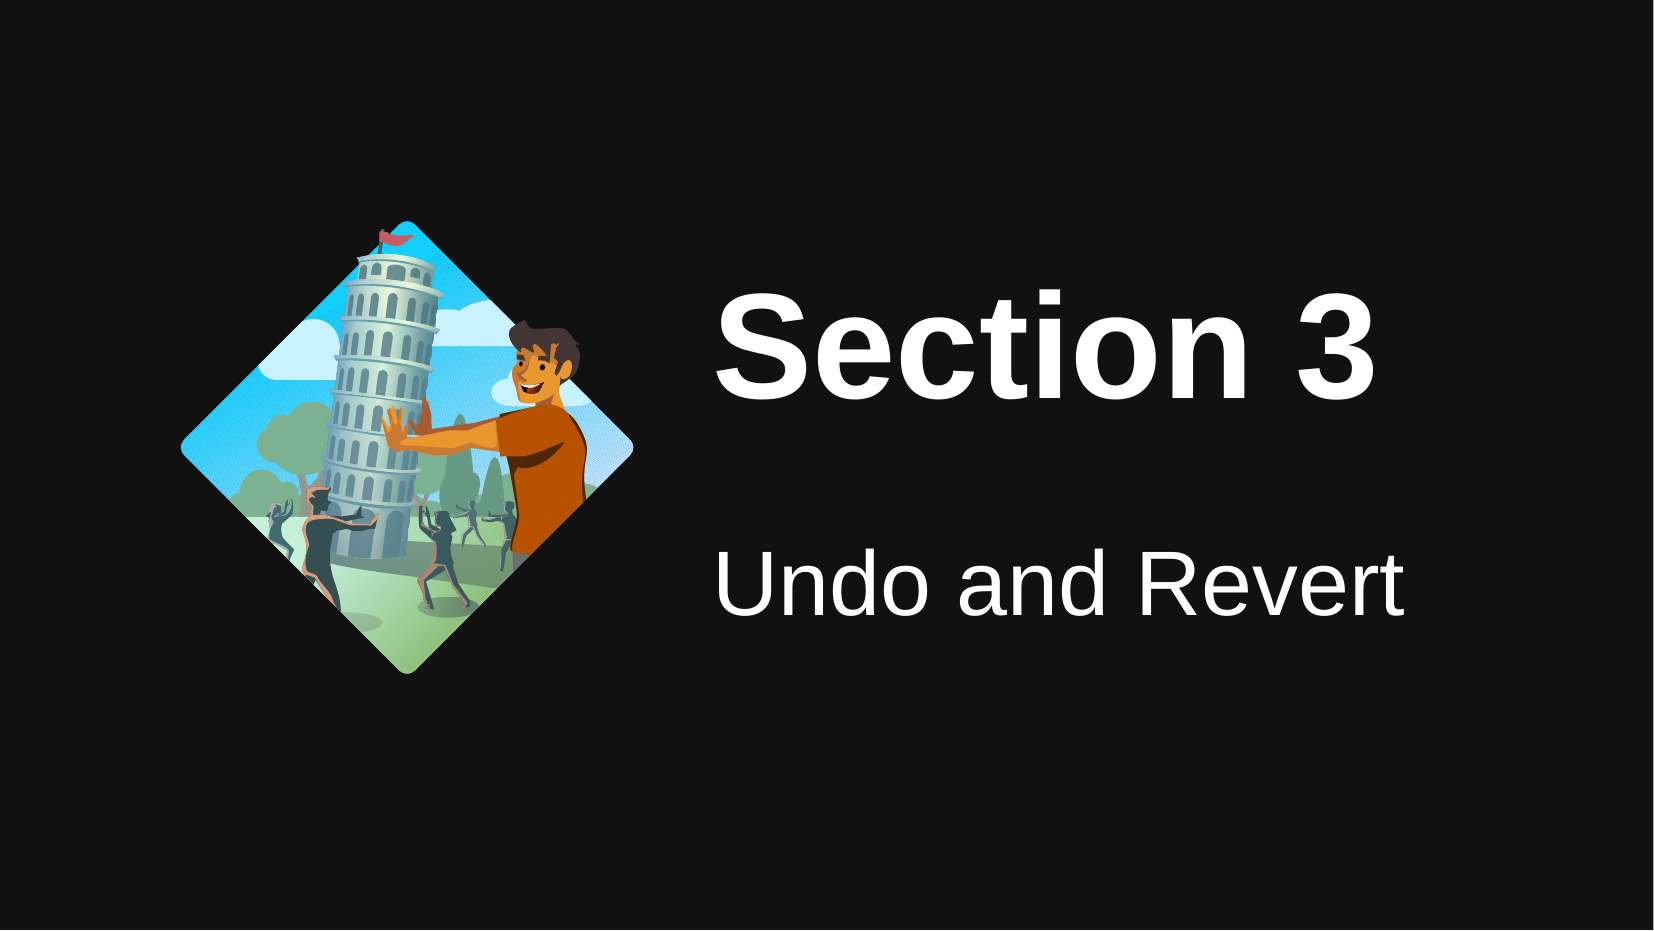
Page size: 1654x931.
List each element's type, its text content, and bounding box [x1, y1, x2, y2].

picture [180, 220, 635, 676]
title Section 3 Undo and Revert [712, 262, 1576, 635]
